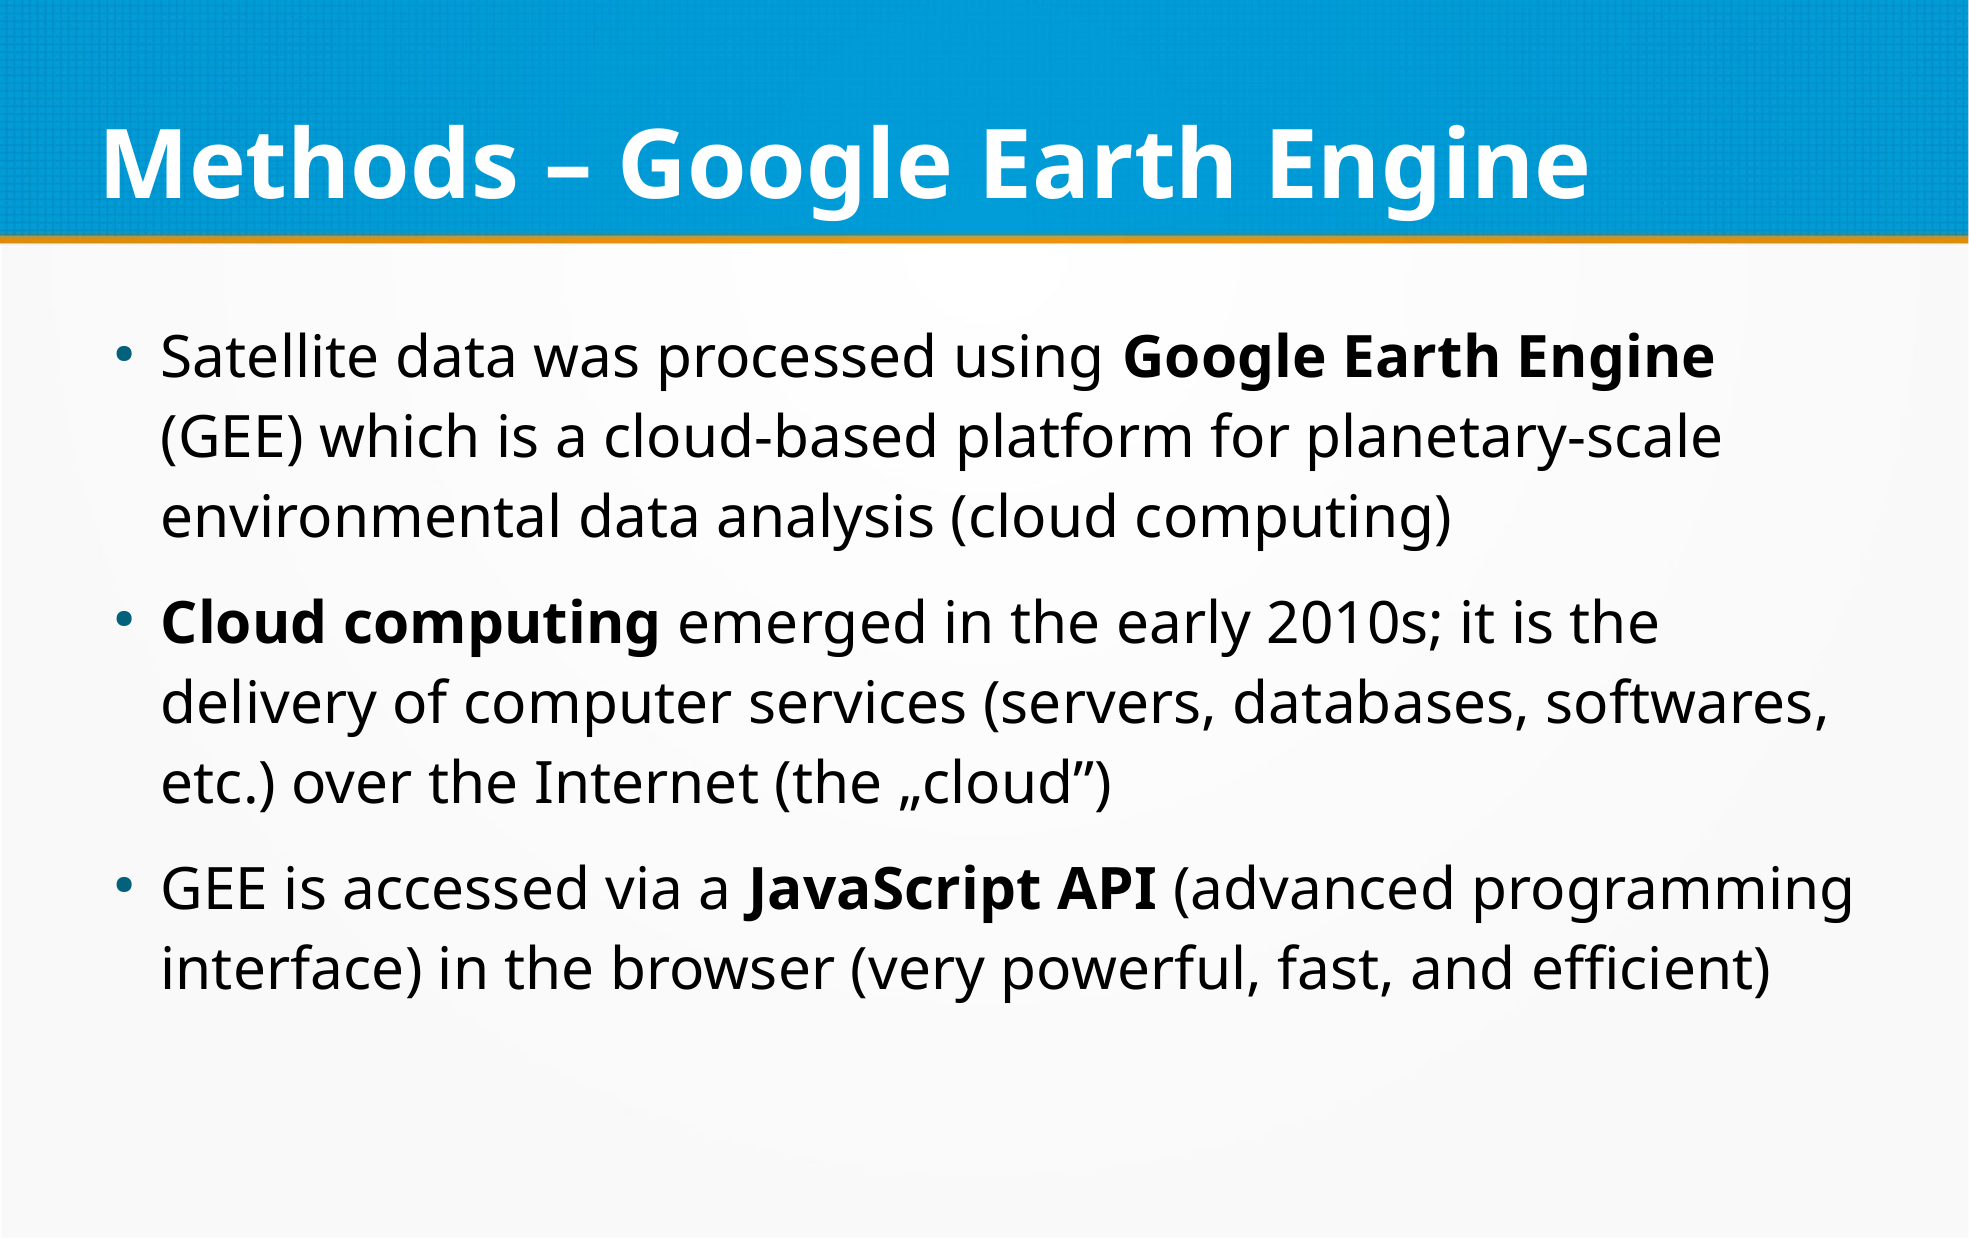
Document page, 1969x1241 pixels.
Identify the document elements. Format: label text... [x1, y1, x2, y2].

list Satellite data was processed using Google Earth Engine (GEE) which is a cloud-based platform for planetary-scale environmental data analysis (cloud computing) Cloud computing emerged in the early 2010s; it is the delivery of computer services (servers, databases, softwares, etc.) over the Internet (the „cloud”) GEE is accessed via a JavaScript API (advanced programming interface) in the browser (very powerful, fast, and efficient) [98, 315, 1861, 1081]
picture [0, 233, 1969, 1241]
title Methods – Google Earth Engine [98, 19, 1870, 227]
